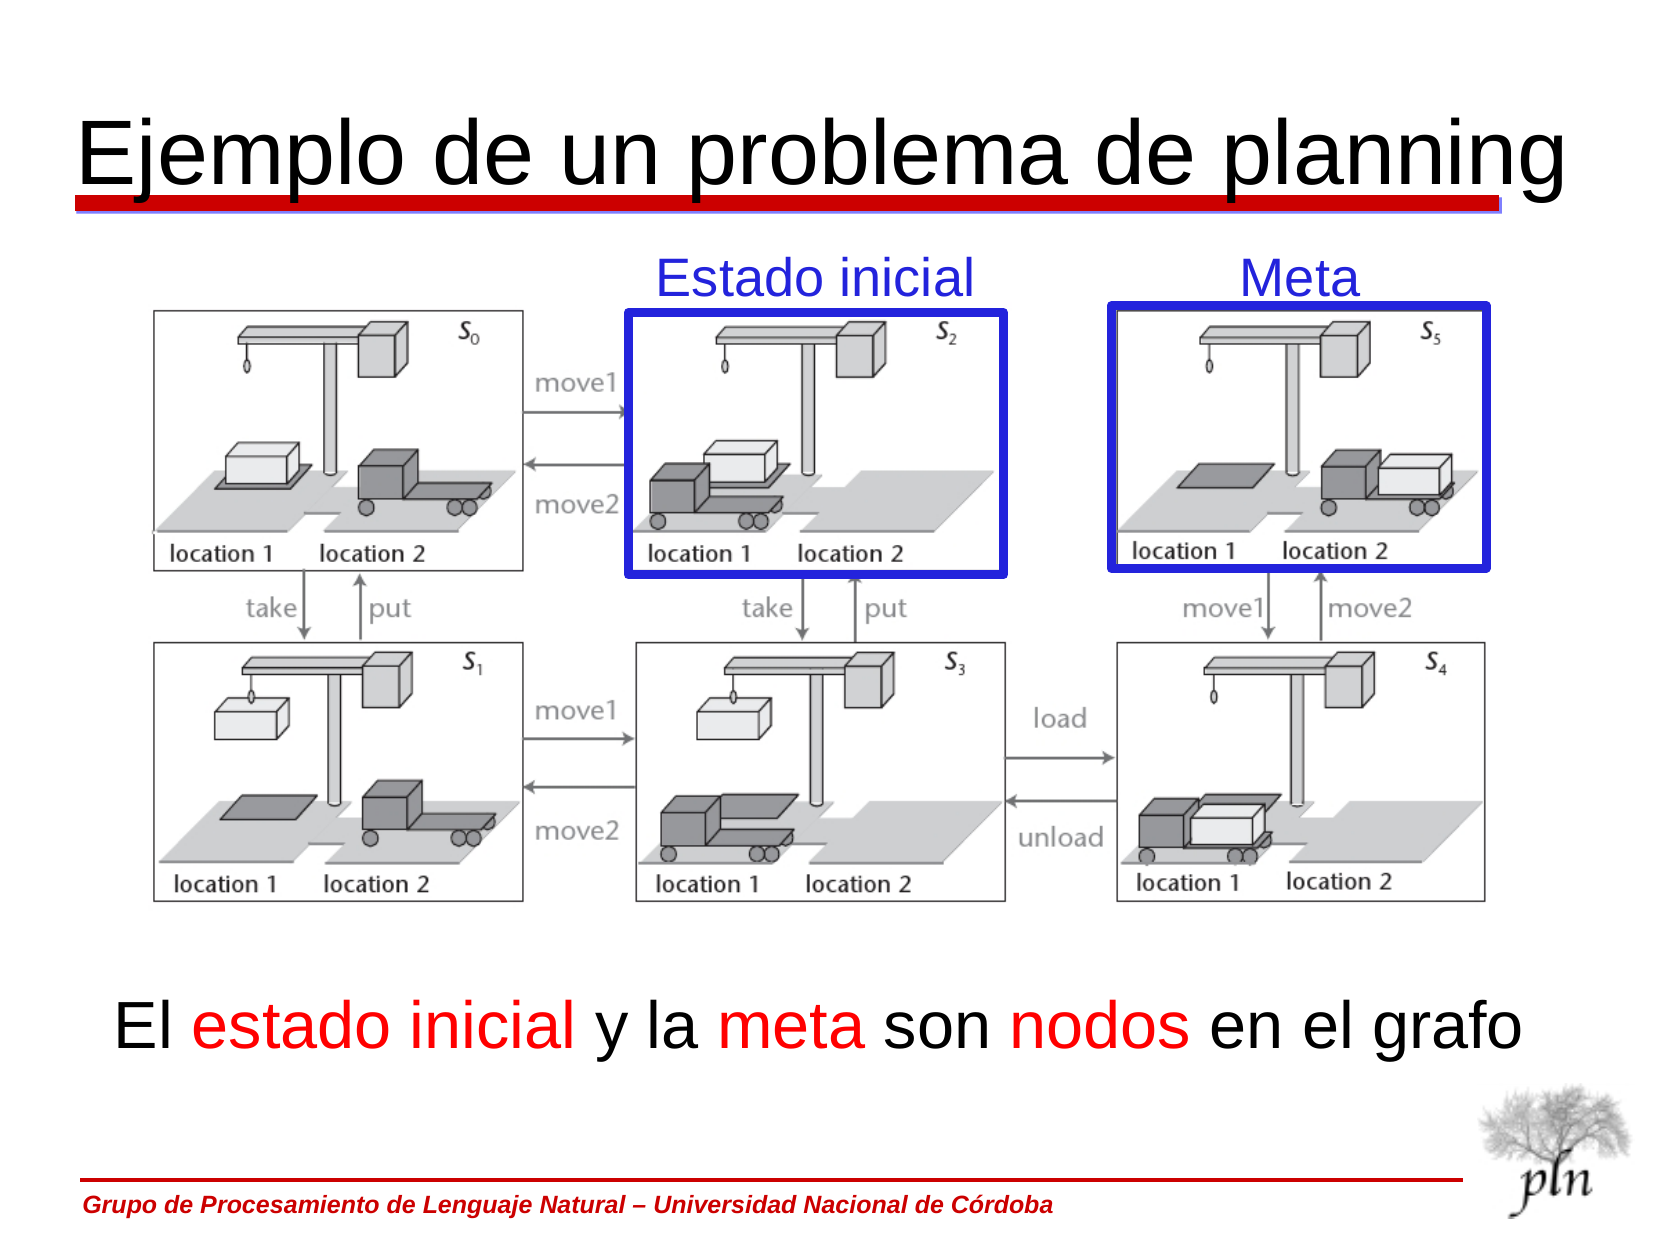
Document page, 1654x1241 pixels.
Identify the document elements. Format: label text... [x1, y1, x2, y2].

picture [1564, 1083, 1635, 1219]
text_box Estado inicial [628, 239, 1004, 316]
title Ejemplo de un problema de planning [75, 56, 1571, 250]
picture [1116, 316, 1482, 564]
picture [94, 250, 1552, 992]
text_box Meta [1112, 239, 1488, 316]
list El estado inicial y la meta son nodos en el grafo [75, 988, 1564, 1241]
picture [633, 317, 999, 570]
